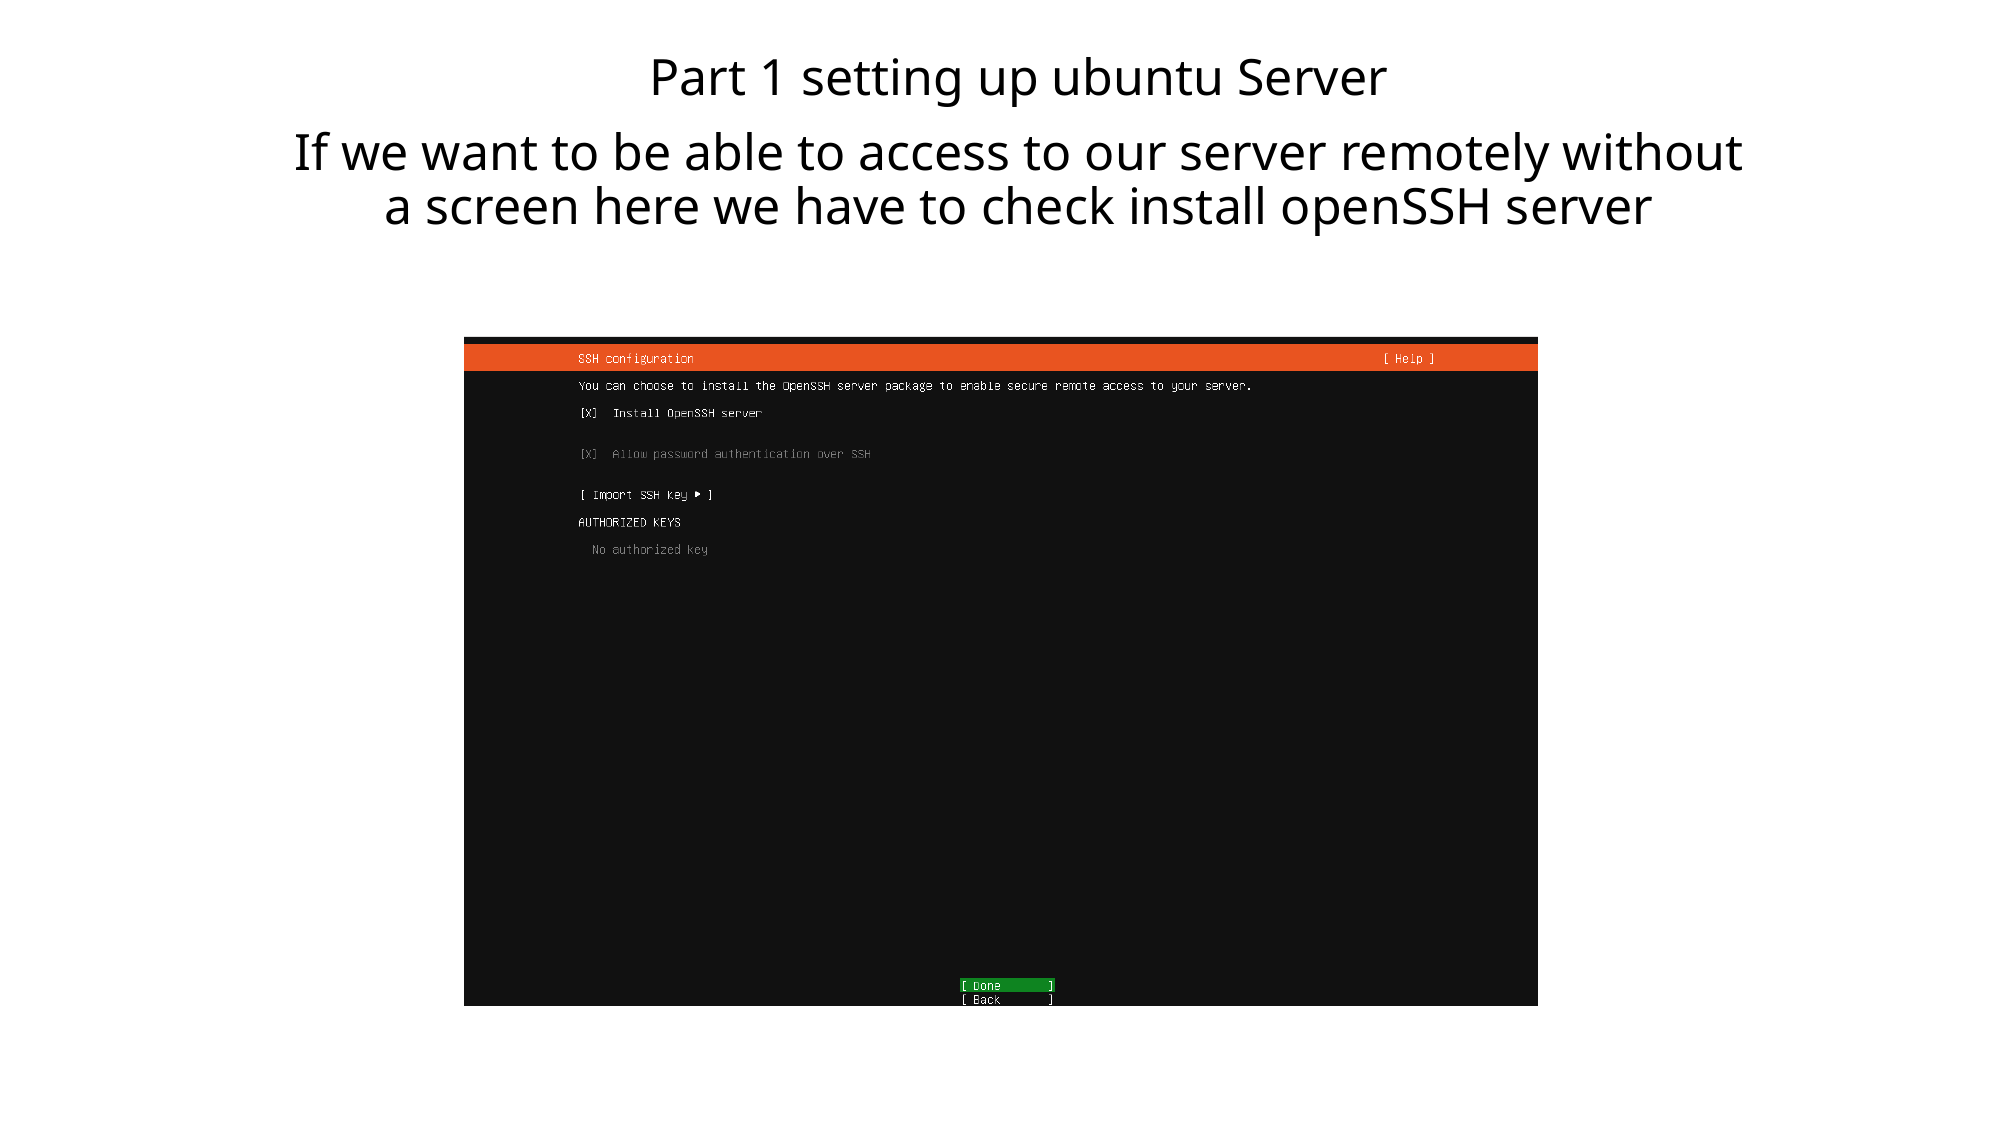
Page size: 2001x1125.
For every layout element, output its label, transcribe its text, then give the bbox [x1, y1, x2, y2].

picture [464, 336, 1538, 1006]
subtitle Part 1 setting up ubuntu Server If we want to be able to access to our server remotely without a screen here we have to check install openSSH server [269, 45, 1770, 271]
